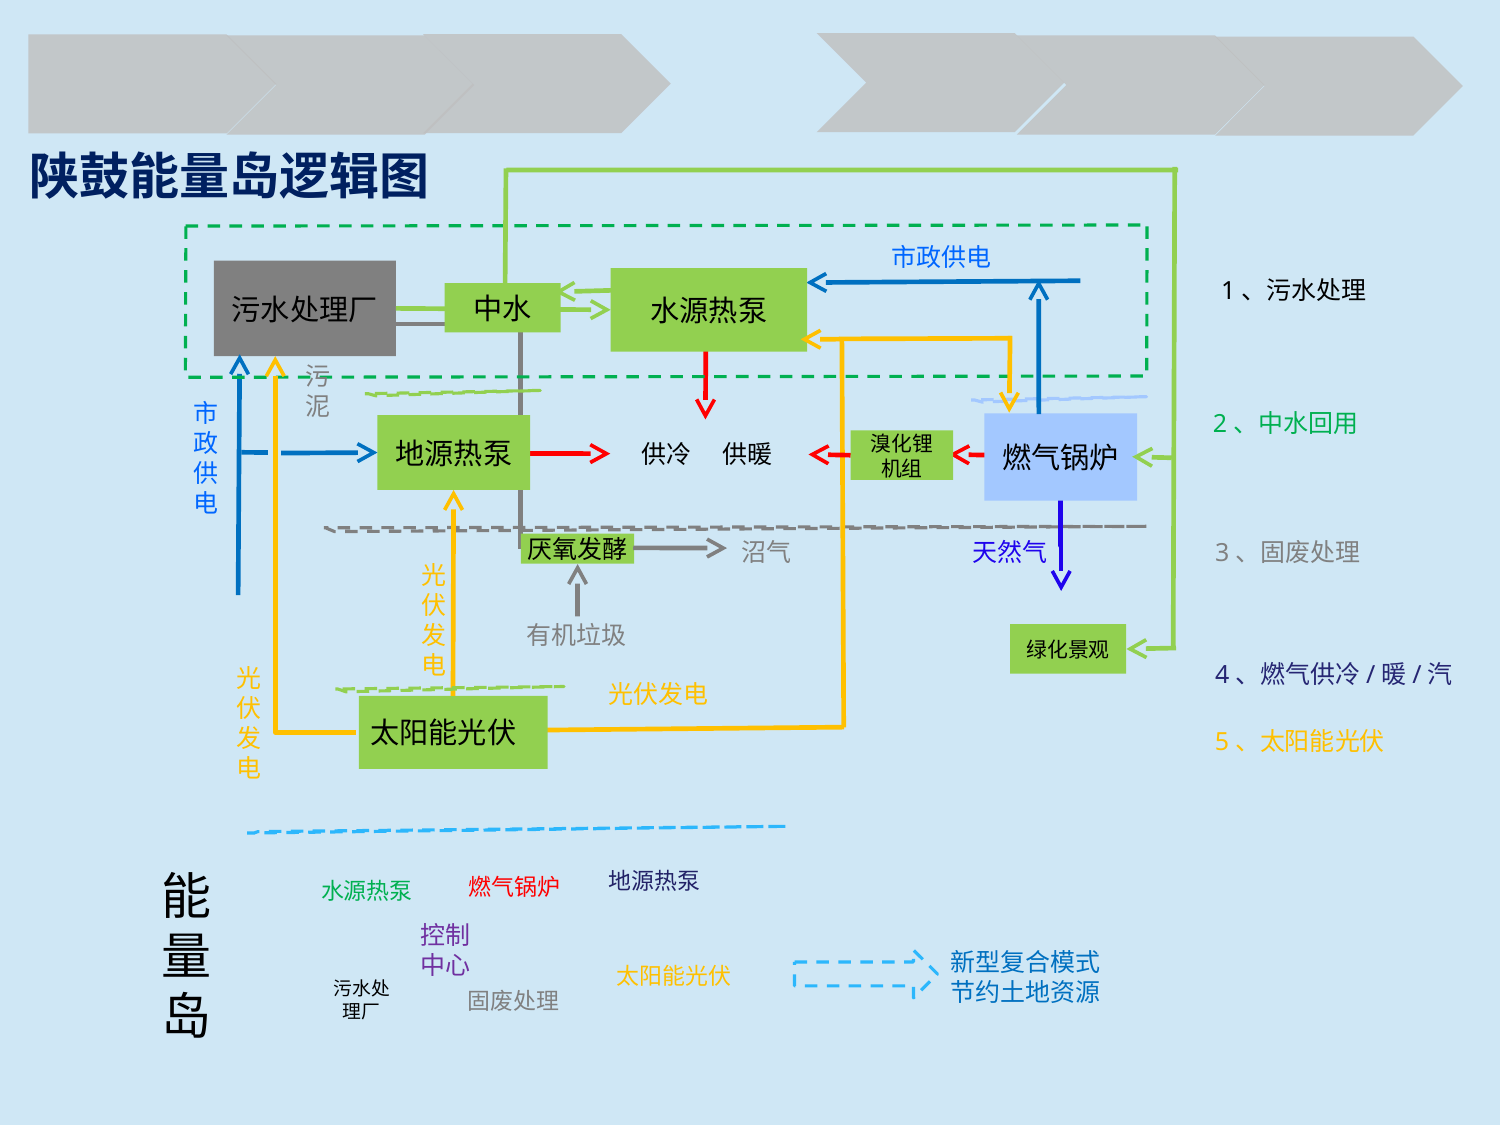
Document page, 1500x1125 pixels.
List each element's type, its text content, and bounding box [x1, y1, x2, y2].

text_box 供冷 [624, 438, 705, 469]
text_box 5、太阳能光伏 [1200, 718, 1446, 763]
text_box 4、燃气供冷/暖/汽 [1215, 658, 1455, 689]
text_box 燃气锅炉 [447, 872, 582, 901]
text_box 2、中水回用 [1212, 407, 1447, 438]
text_box 市政供电 [874, 241, 1009, 272]
text_box 水源热泵 [610, 268, 808, 352]
text_box 天然气 [967, 536, 1052, 567]
text_box [816, 33, 1463, 136]
text_box 光伏发电 [234, 662, 265, 783]
text_box 水源热泵 [300, 876, 434, 905]
text_box [358, 757, 548, 769]
text_box 能量岛 [155, 864, 217, 1045]
text_box 绿化景观 [1010, 624, 1127, 674]
text_box 污泥 [302, 360, 333, 421]
text_box 3、固废处理 [1214, 536, 1449, 567]
text_box 厌氧发酵 [520, 533, 635, 564]
text_box 光伏发电 [561, 678, 756, 709]
text_box [358, 695, 548, 707]
text_box 溴化锂 机组 [850, 430, 954, 480]
text_box [28, 34, 671, 135]
text_box 供暖 [705, 438, 790, 469]
text_box 陕鼓能量岛逻辑图 [14, 136, 445, 212]
text_box 新型复合模式 节约土地资源 [950, 946, 1191, 1007]
text_box 燃气锅炉 [984, 413, 1138, 501]
text_box 地源热泵 [377, 415, 531, 490]
text_box 固废处理 [446, 986, 581, 1015]
text_box 太阳能光伏 [355, 707, 549, 757]
text_box 市政供电 [191, 397, 222, 518]
text_box 太阳能光伏 [607, 962, 742, 990]
text_box 地源热泵 [587, 866, 722, 894]
text_box 沼气 [669, 536, 864, 567]
text_box 污水处理厂 [213, 260, 396, 357]
text_box 1、污水处理 [1214, 274, 1463, 305]
text_box 中水 [444, 283, 561, 333]
text_box 光伏发电 [418, 559, 449, 680]
text_box 有机垃圾 [479, 619, 674, 650]
